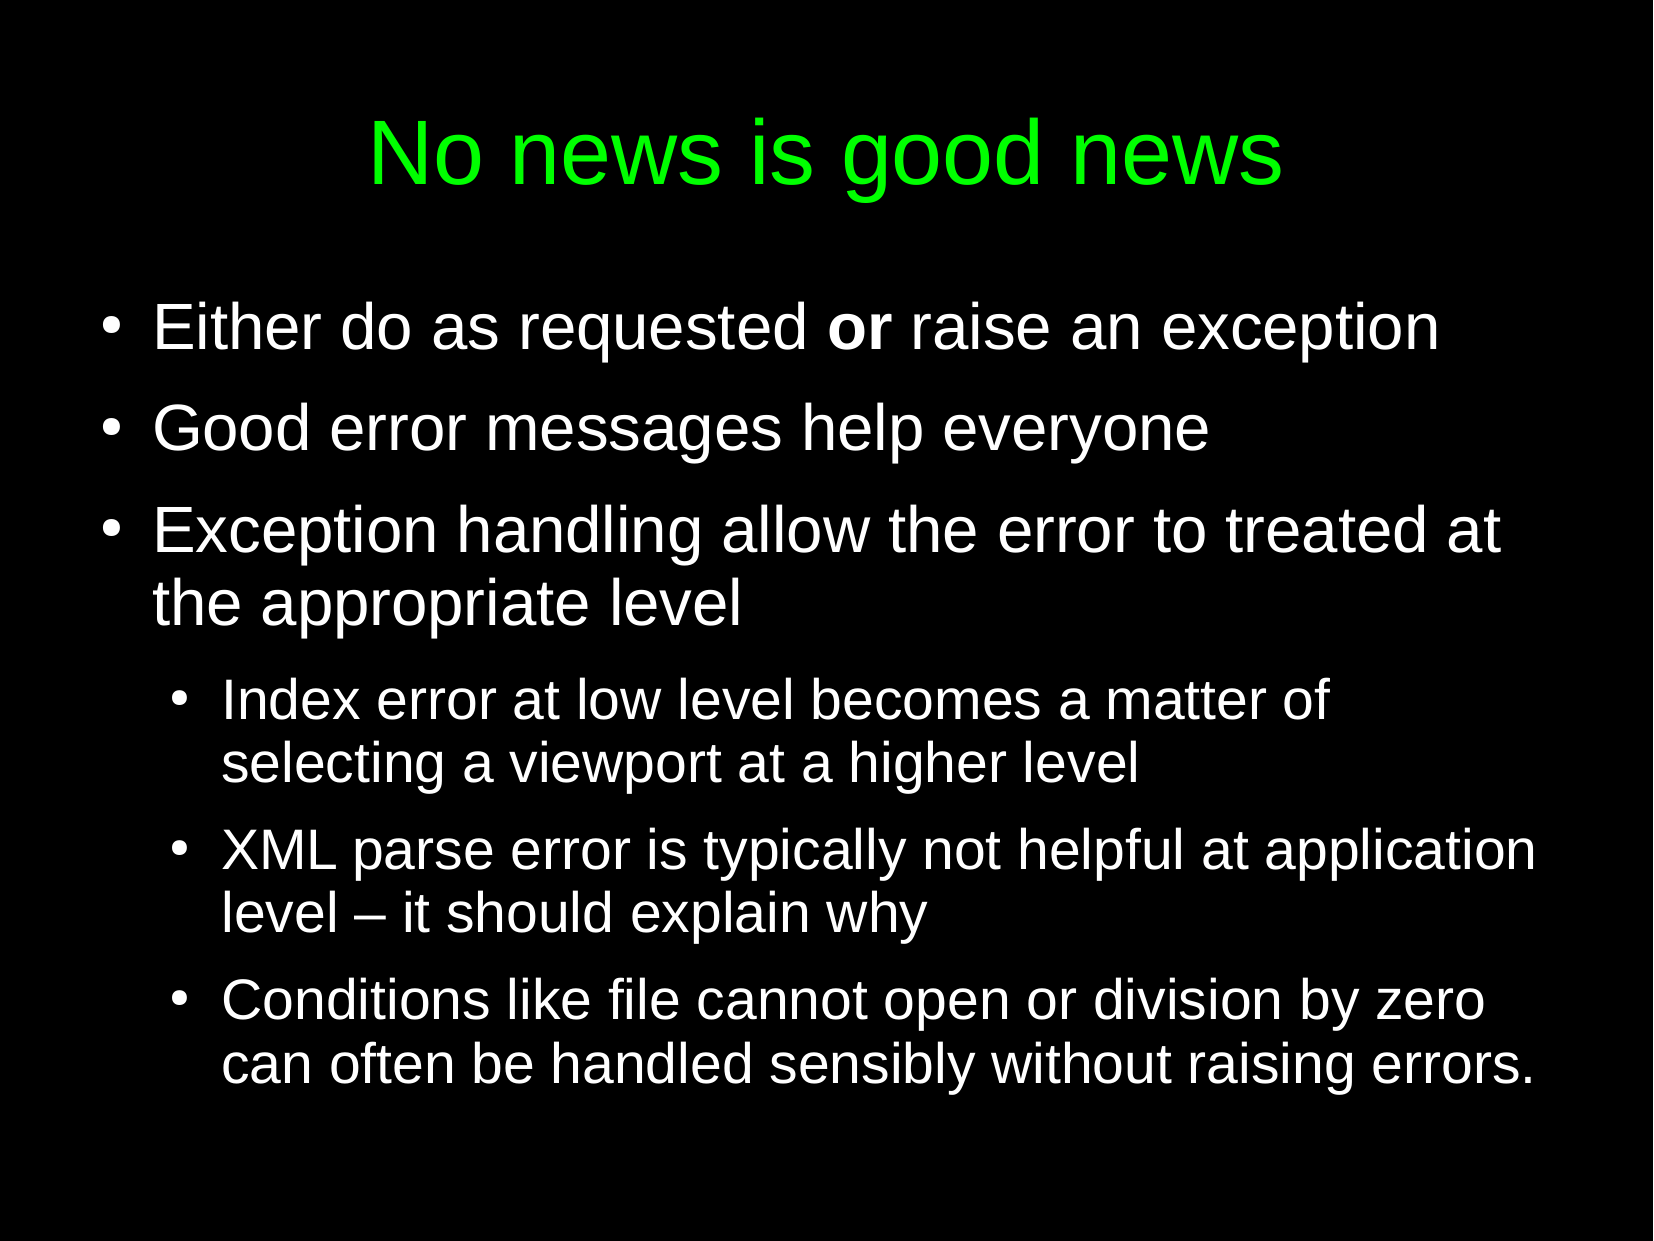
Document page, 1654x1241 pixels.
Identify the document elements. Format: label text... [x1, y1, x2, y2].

list Either do as requested or raise an exception Good error messages help everyone Exception handling allow the error to treated at the appropriate level Index error at low level becomes a matter of selecting a viewport at a higher level XML parse error is typically not helpful at application level – it should explain why Conditions like file cannot open or division by zero can often be handled sensibly without raising errors. [82, 290, 1571, 1109]
title No news is good news [82, 49, 1571, 257]
